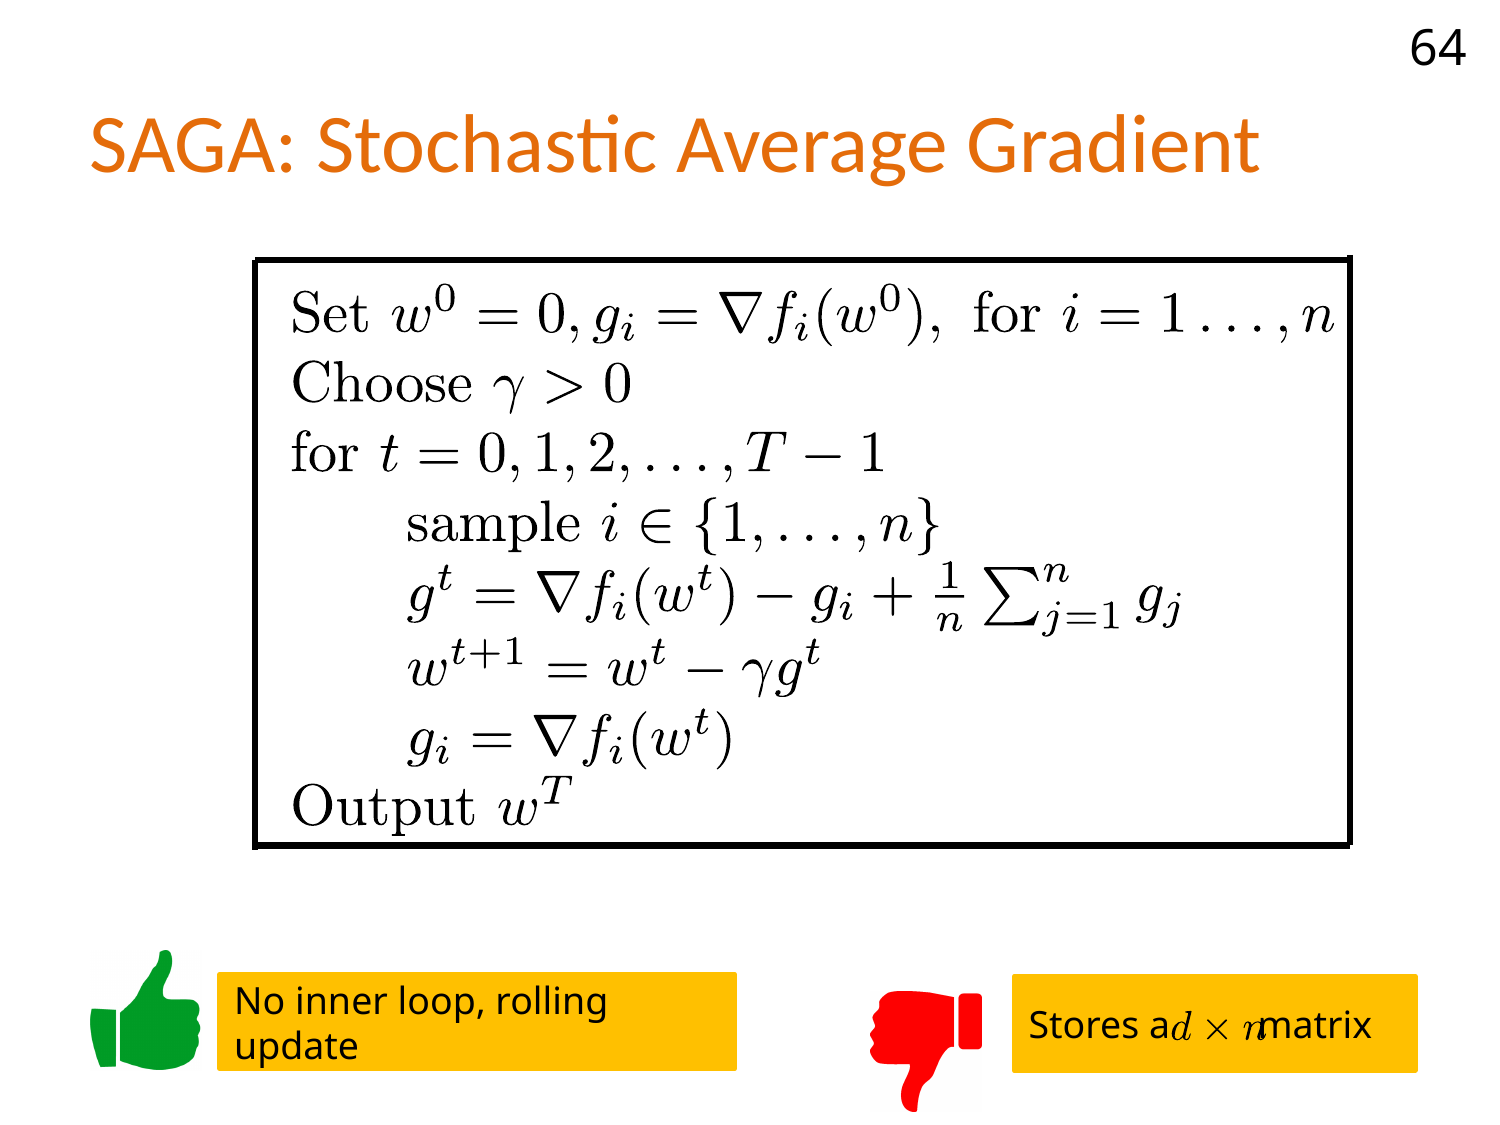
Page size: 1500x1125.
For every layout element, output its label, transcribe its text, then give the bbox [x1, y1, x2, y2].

text_box SAGA: Stochastic Average Gradient [75, 45, 1425, 233]
text_box [290, 283, 1336, 836]
text_box No inner loop, rolling update [219, 974, 735, 1069]
picture [90, 950, 202, 1071]
text_box Stores a matrix [1014, 976, 1416, 1071]
text_box [1170, 1010, 1268, 1044]
picture [870, 991, 982, 1112]
